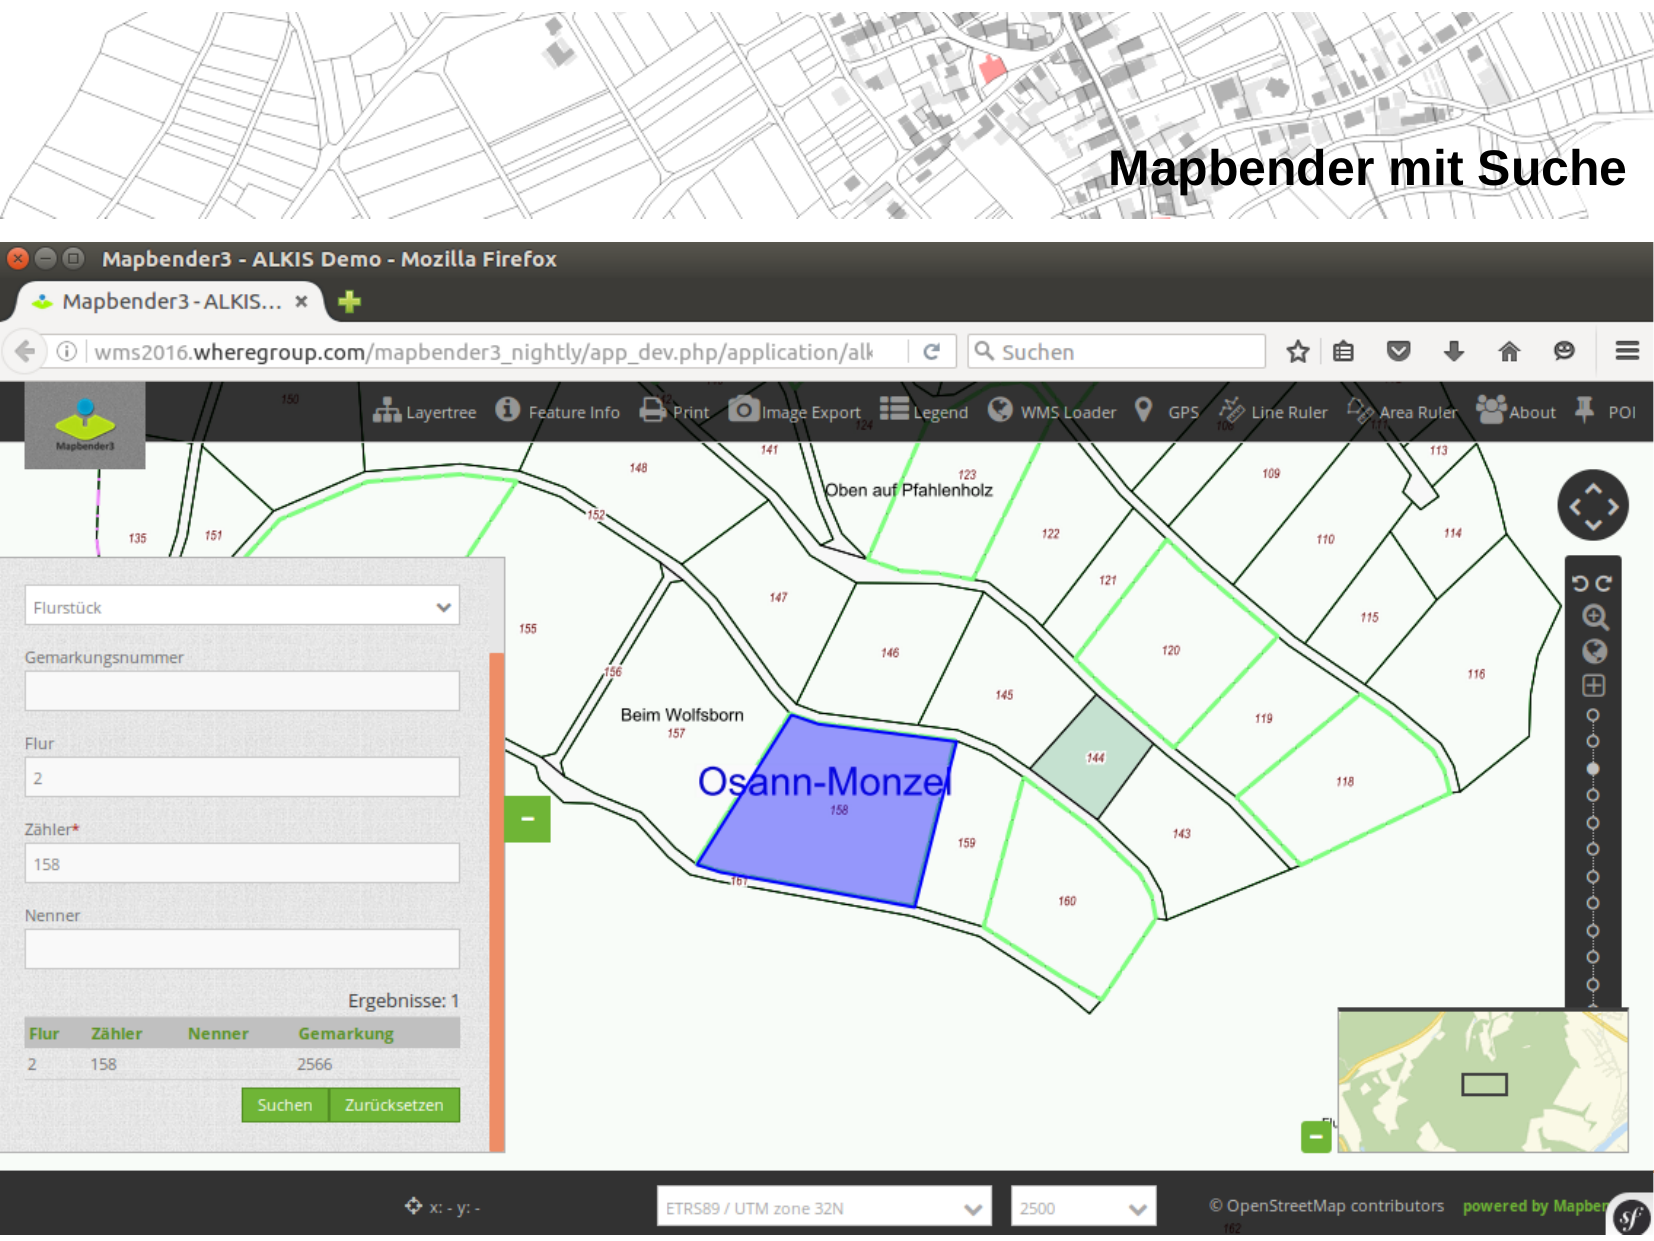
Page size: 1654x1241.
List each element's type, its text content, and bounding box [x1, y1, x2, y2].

picture [0, 242, 1654, 1235]
title Mapbender mit Suche [253, 124, 1642, 213]
